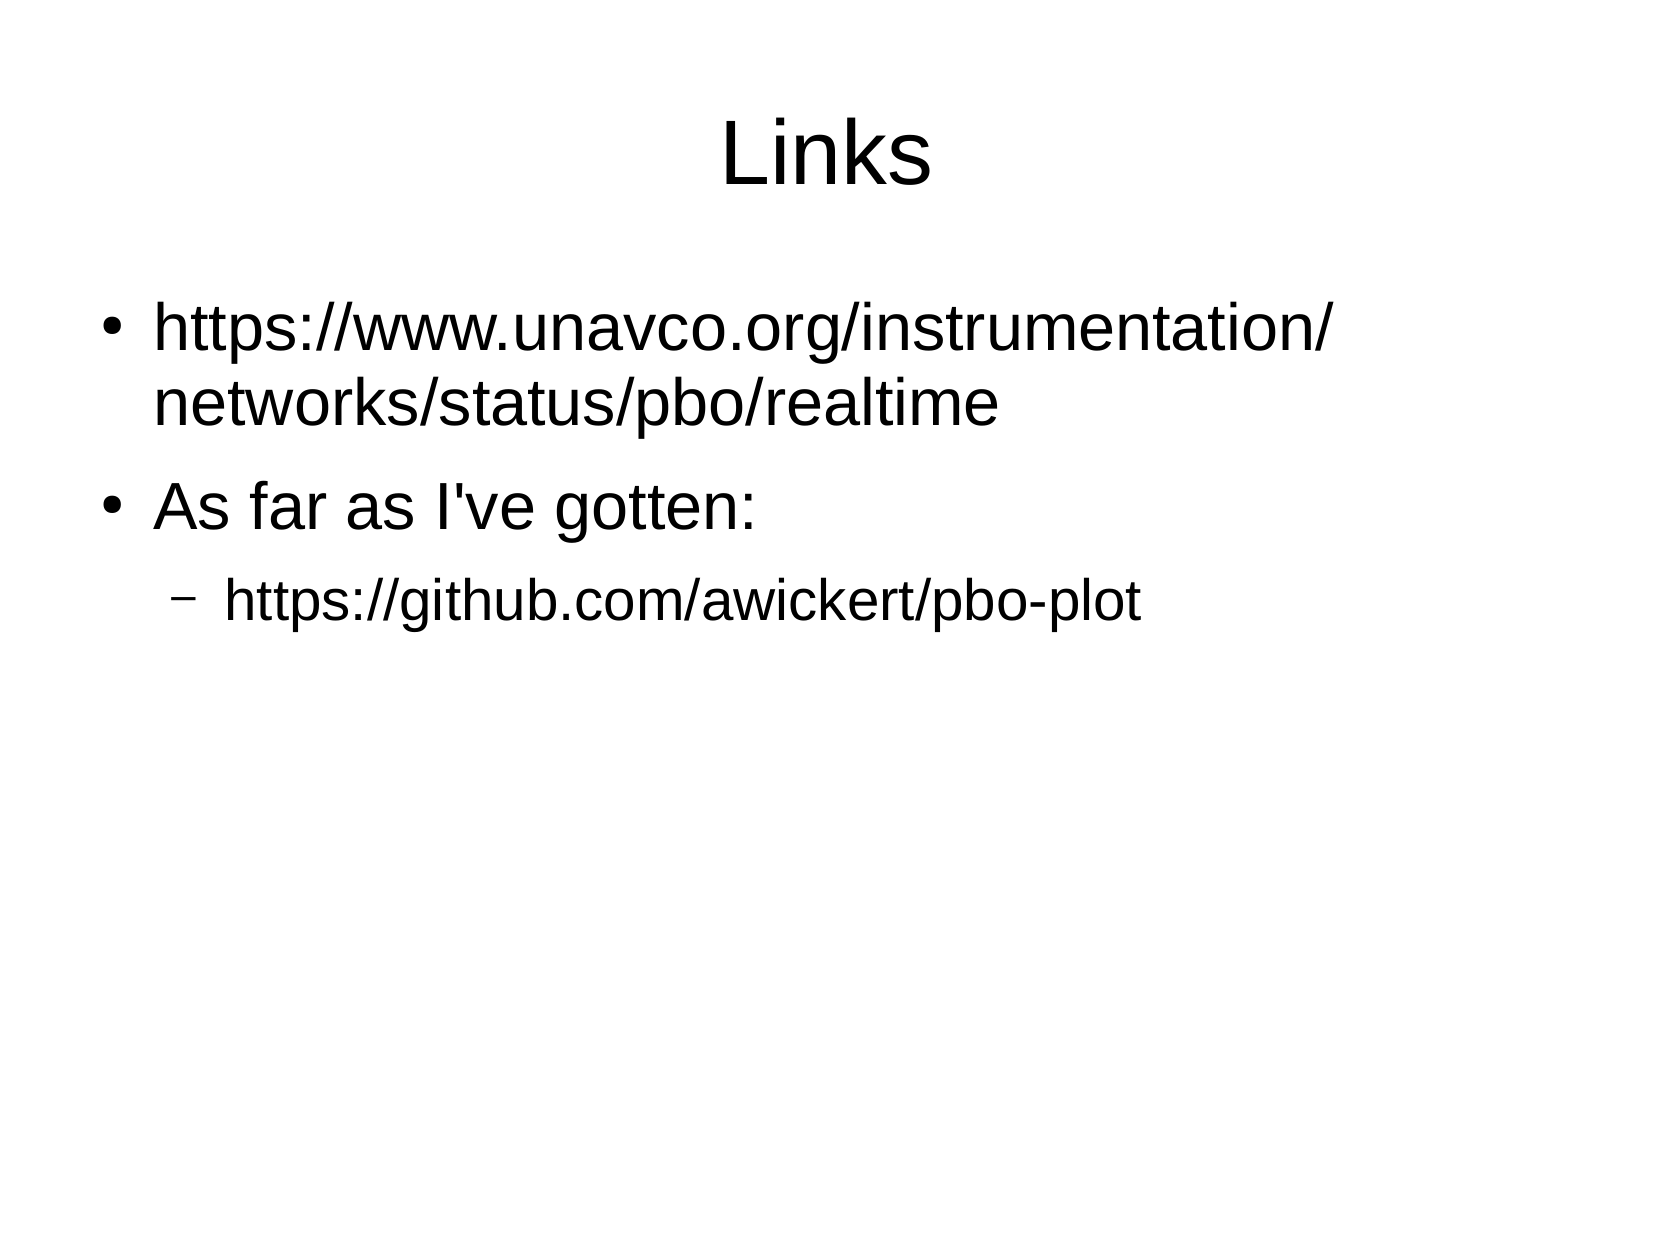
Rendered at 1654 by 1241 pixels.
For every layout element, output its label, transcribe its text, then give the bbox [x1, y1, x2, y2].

list https://www.unavco.org/instrumentation/networks/status/pbo/realtime As far as I've gotten: https://github.com/awickert/pbo-plot [82, 290, 1571, 1010]
title Links [82, 49, 1571, 257]
